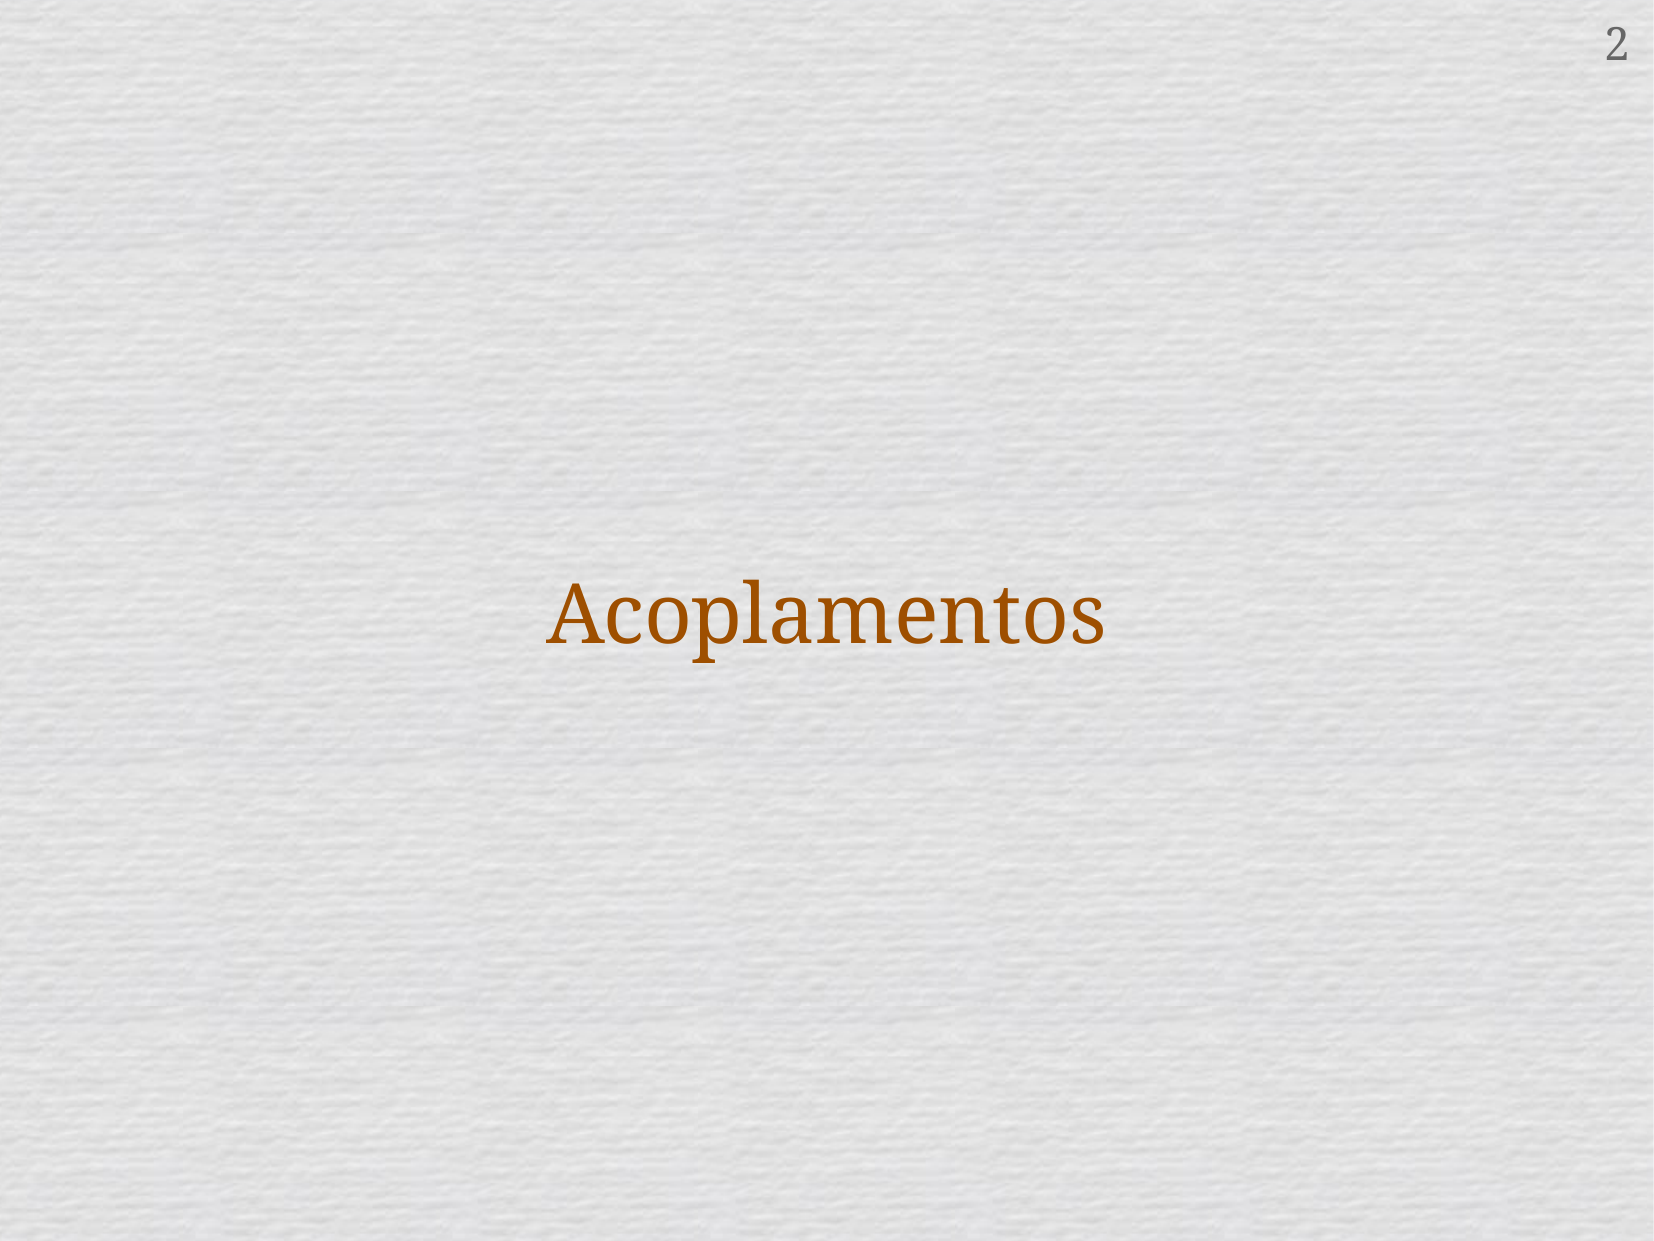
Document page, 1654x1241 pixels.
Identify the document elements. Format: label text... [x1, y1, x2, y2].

title Acoplamentos [59, 29, 1595, 1196]
picture [0, 0, 1654, 1241]
